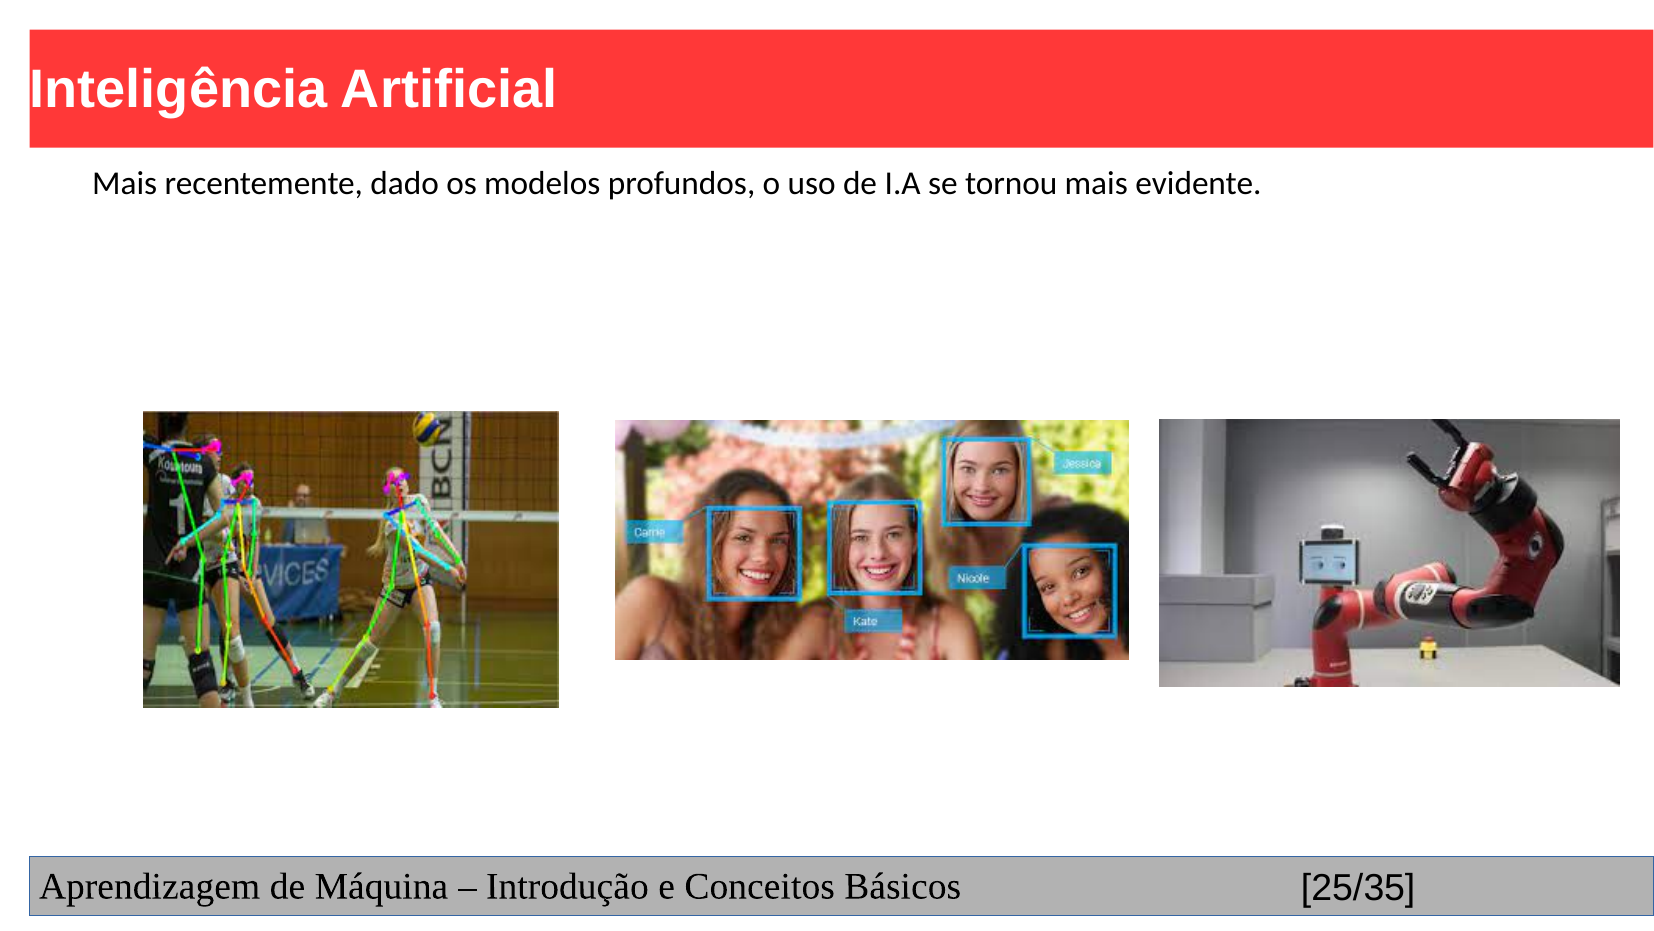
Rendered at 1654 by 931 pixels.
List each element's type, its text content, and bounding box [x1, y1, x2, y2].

text_box Mais recentemente, dado os modelos profundos, o uso de I.A se tornou mais evidente. [77, 153, 1594, 931]
picture [1159, 419, 1620, 687]
picture [615, 420, 1129, 660]
title Inteligência Artificial [29, 29, 1654, 148]
picture [143, 411, 559, 708]
